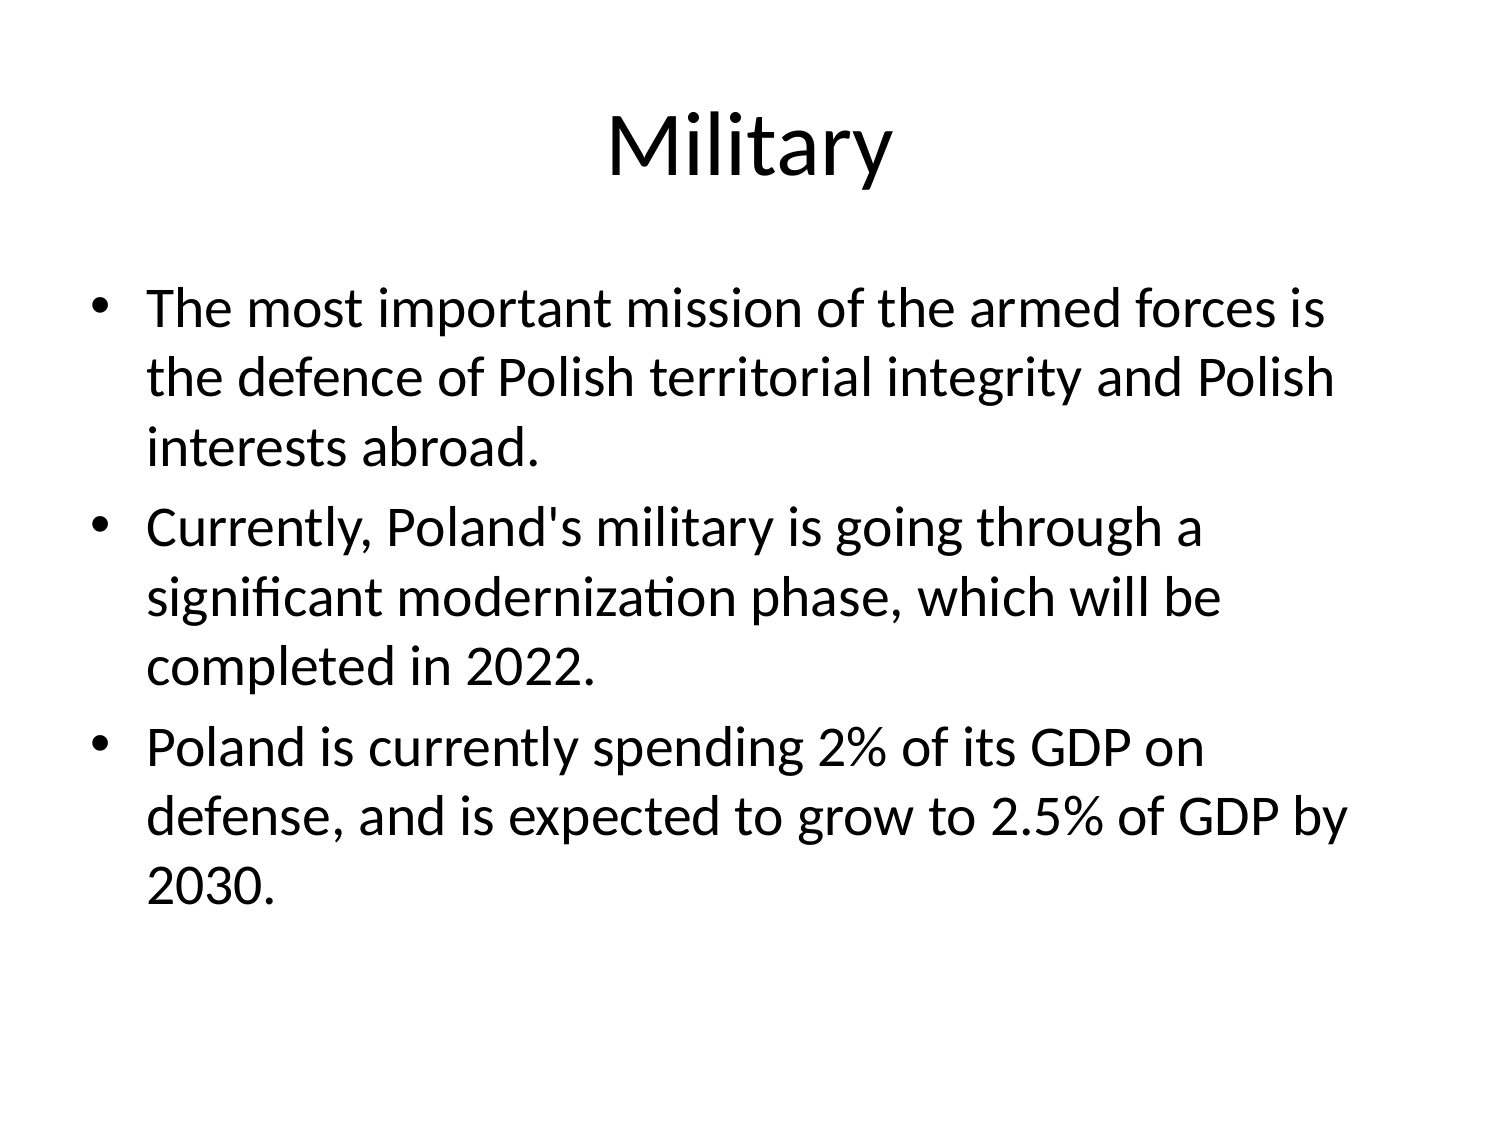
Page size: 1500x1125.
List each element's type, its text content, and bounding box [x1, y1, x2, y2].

list The most important mission of the armed forces is the defence of Polish territorial integrity and Polish interests abroad. Currently, Poland's military is going through a significant modernization phase, which will be completed in 2022. Poland is currently spending 2% of its GDP on defense, and is expected to grow to 2.5% of GDP by 2030. [75, 262, 1425, 1005]
title Military [75, 45, 1425, 233]
